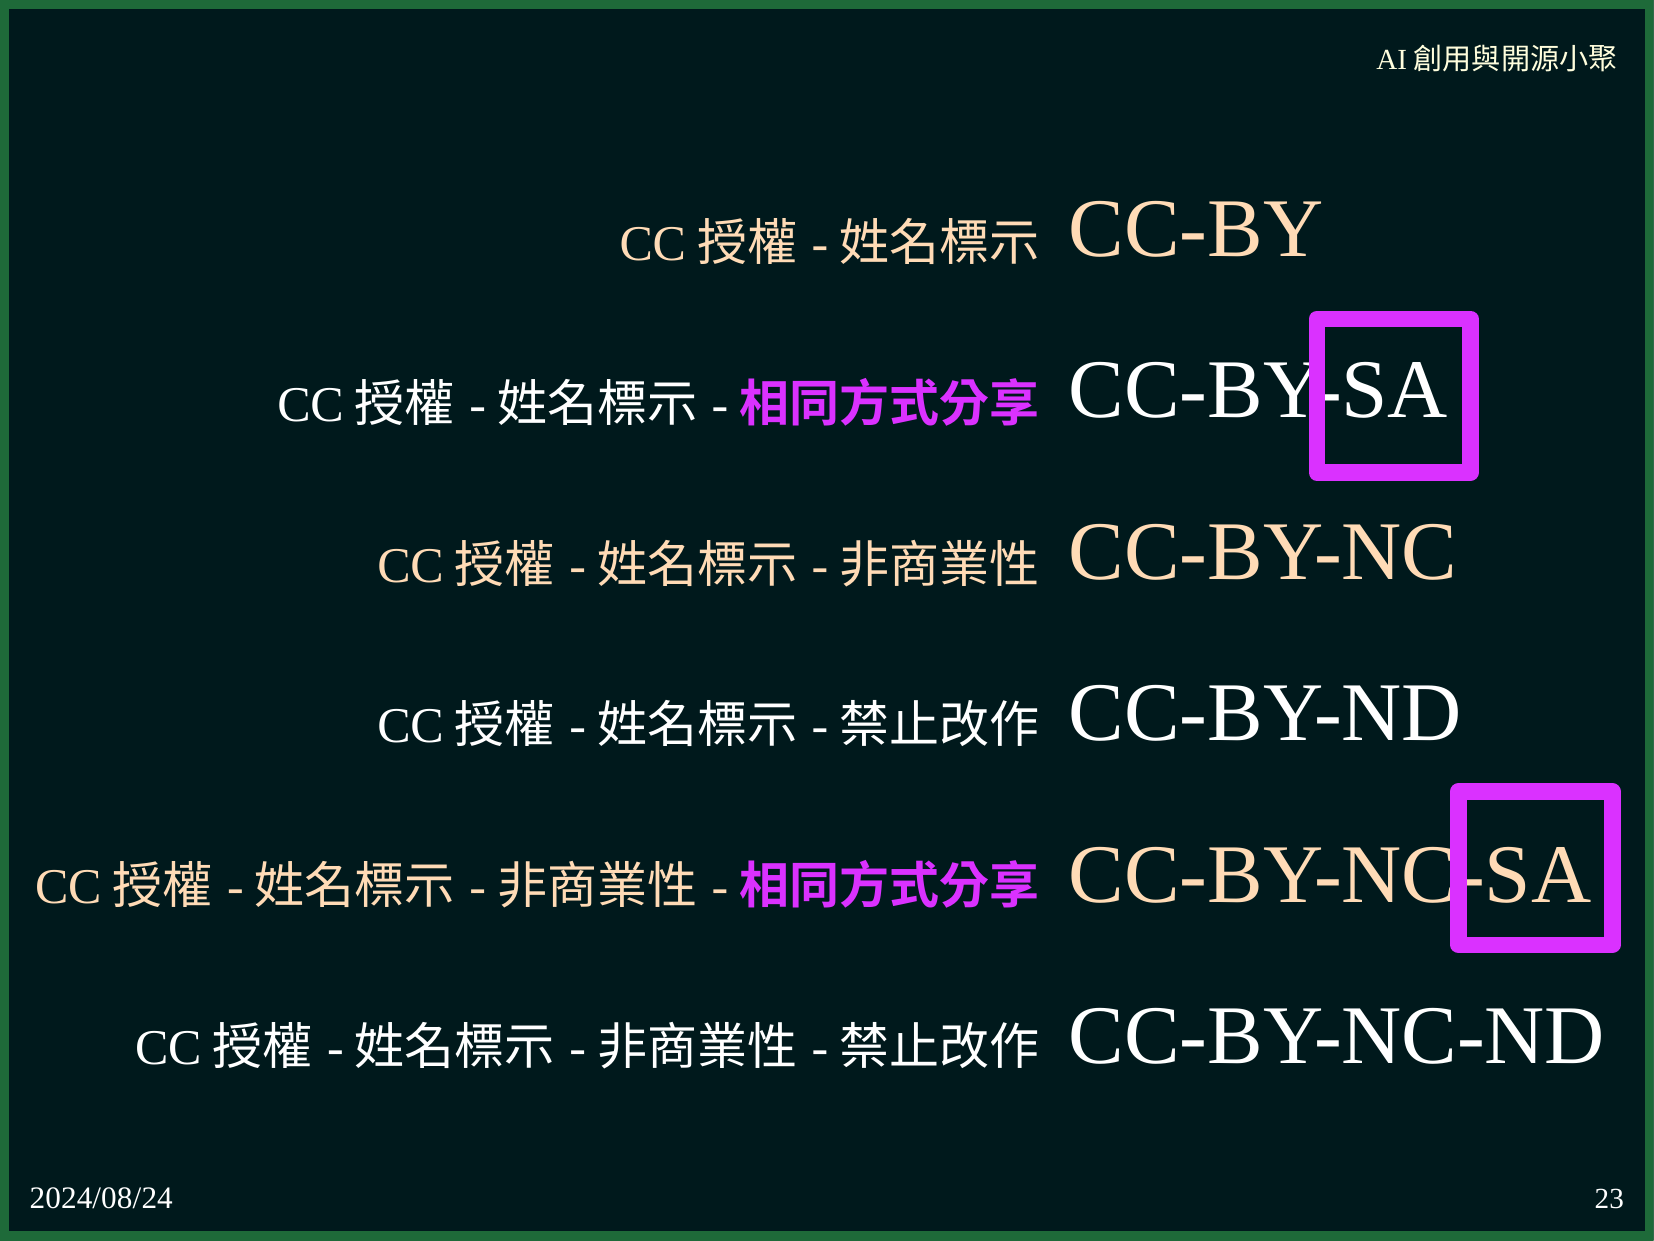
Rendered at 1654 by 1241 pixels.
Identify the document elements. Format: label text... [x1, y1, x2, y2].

title CC-BY CC-BY-SA CC-BY-NC CC-BY-ND CC-BY-NC-SA CC-BY-NC-ND [1068, 181, 1642, 1082]
title CC授權-姓名標示 CC授權-姓名標示-相同方式分享 CC授權-姓名標示-非商業性 CC授權-姓名標示-禁止改作 CC授權-姓名標示-非商業性-相同方式分享 CC授權-姓名標示-非商業性-禁止改作 [23, 114, 1040, 1079]
